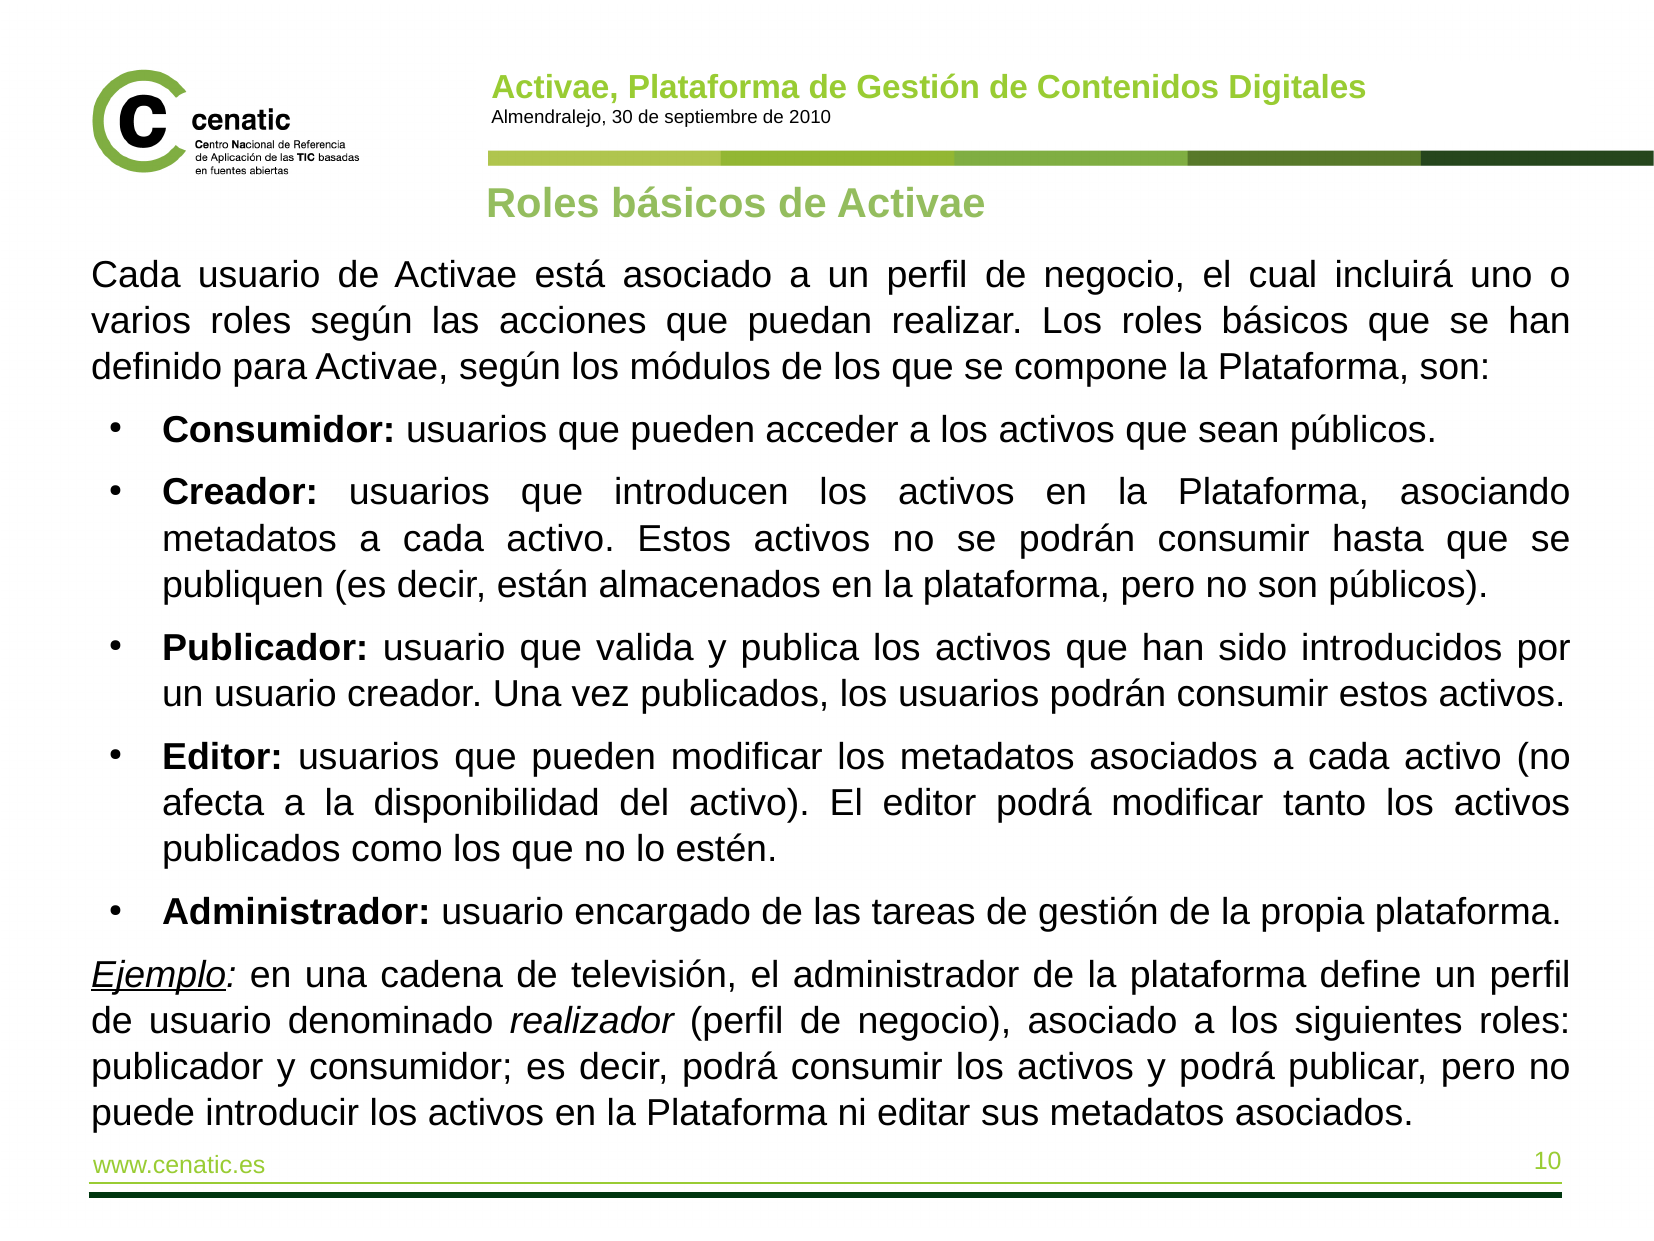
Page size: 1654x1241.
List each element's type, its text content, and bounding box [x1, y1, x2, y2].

list Cada usuario de Activae está asociado a un perfil de negocio, el cual incluirá uno o varios roles según las acciones que puedan realizar. Los roles básicos que se han definido para Activae, según los módulos de los que se compone la Plataforma, son: Consumidor: usuarios que pueden acceder a los activos que sean públicos. Creador: usuarios que introducen los activos en la Plataforma, asociando metadatos a cada activo. Estos activos no se podrán consumir hasta que se publiquen (es decir, están almacenados en la plataforma, pero no son públicos). Publicador: usuario que valida y publica los activos que han sido introducidos por un usuario creador. Una vez publicados, los usuarios podrán consumir estos activos. Editor: usuarios que pueden modificar los metadatos asociados a cada activo (no afecta a la disponibilidad del activo). El editor podrá modificar tanto los activos publicados como los que no lo estén. Administrador: usuario encargado de las tareas de gestión de la propia plataforma. Ejemplo: en una cadena de televisión, el administrador de la plataforma define un perfil de usuario denominado realizador (perfil de negocio), asociado a los siguientes roles: publicador y consumidor; es decir, podrá consumir los activos y podrá publicar, pero no puede introducir los activos en la Plataforma ni editar sus metadatos asociados. [91, 248, 1571, 1137]
picture [1, 4, 1654, 1228]
title Roles básicos de Activae [486, 177, 1571, 228]
